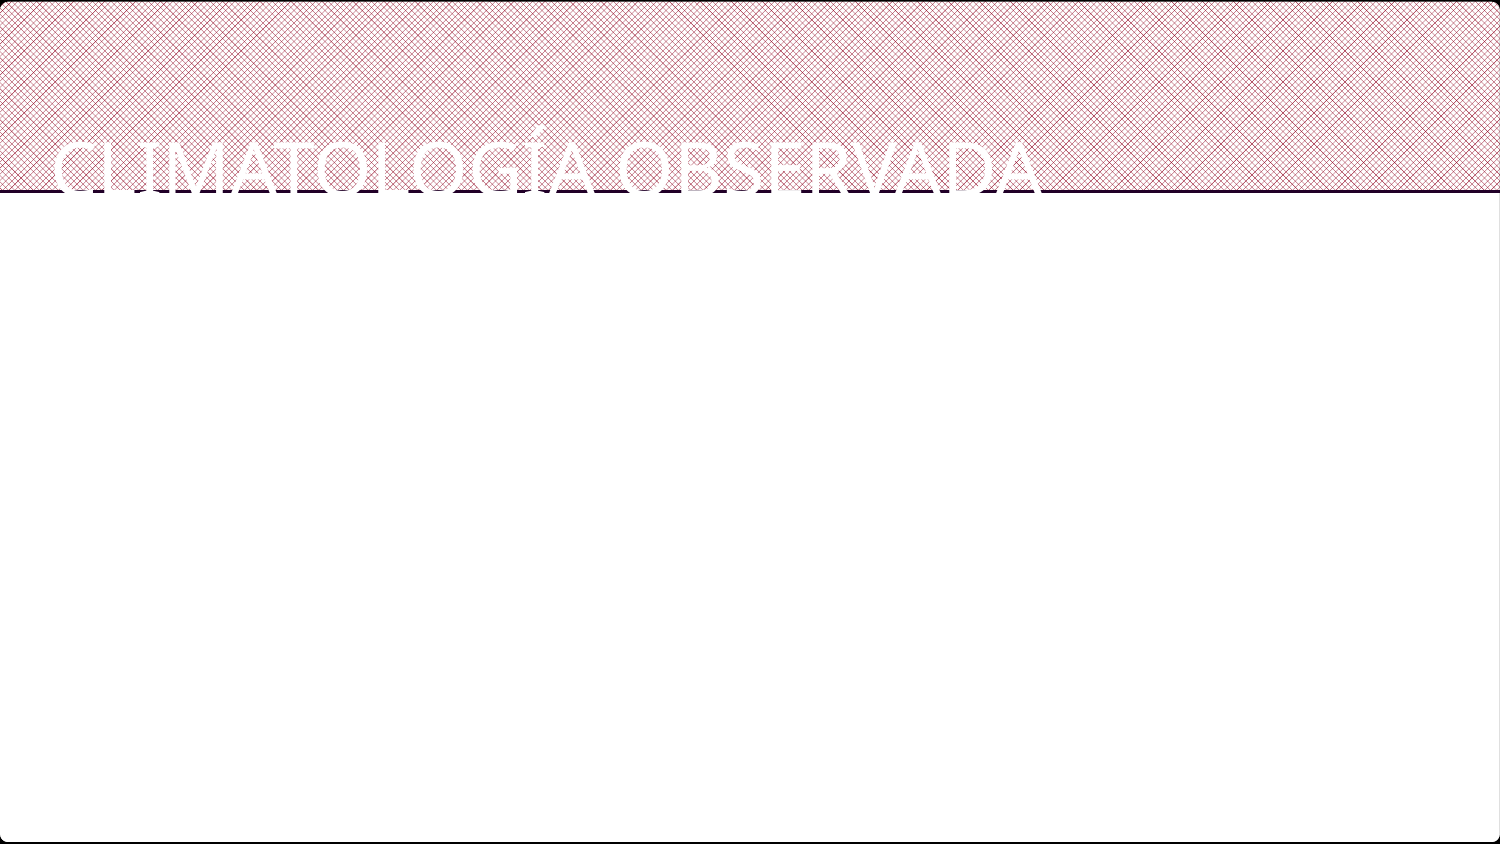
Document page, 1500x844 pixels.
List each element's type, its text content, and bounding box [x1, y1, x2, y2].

list Climatología Observada [35, 91, 1465, 243]
